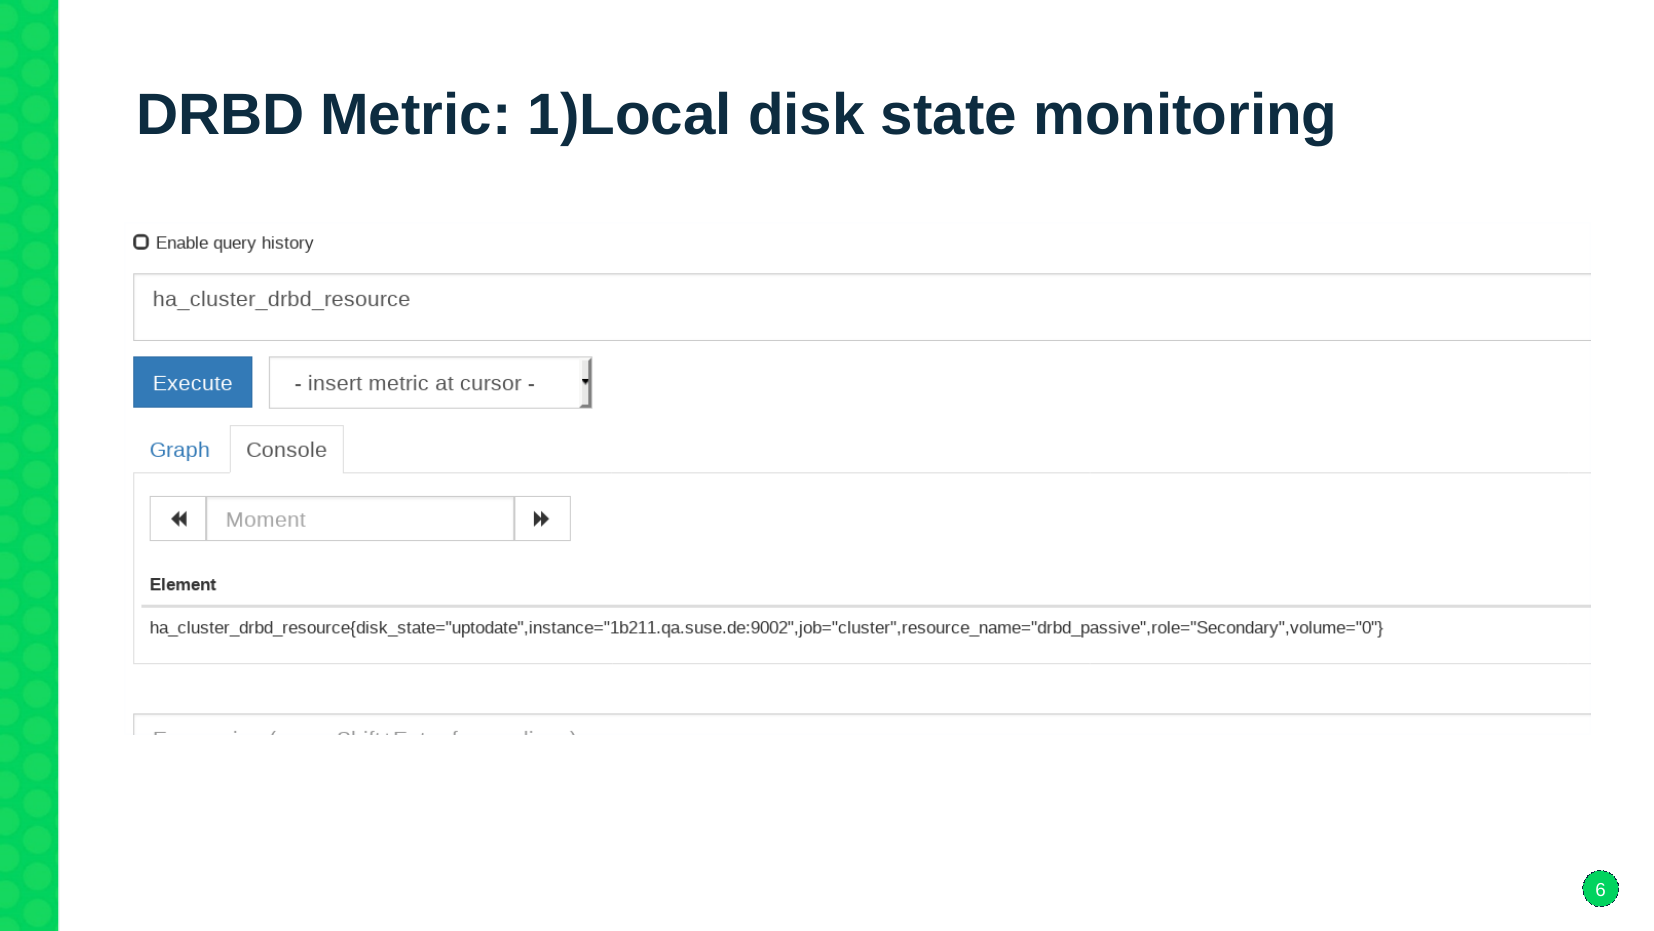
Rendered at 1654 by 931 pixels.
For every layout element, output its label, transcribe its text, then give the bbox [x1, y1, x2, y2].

picture [0, 0, 76, 931]
picture [124, 222, 1591, 736]
title DRBD Metric: 1)Local disk state monitoring [121, 37, 1531, 193]
